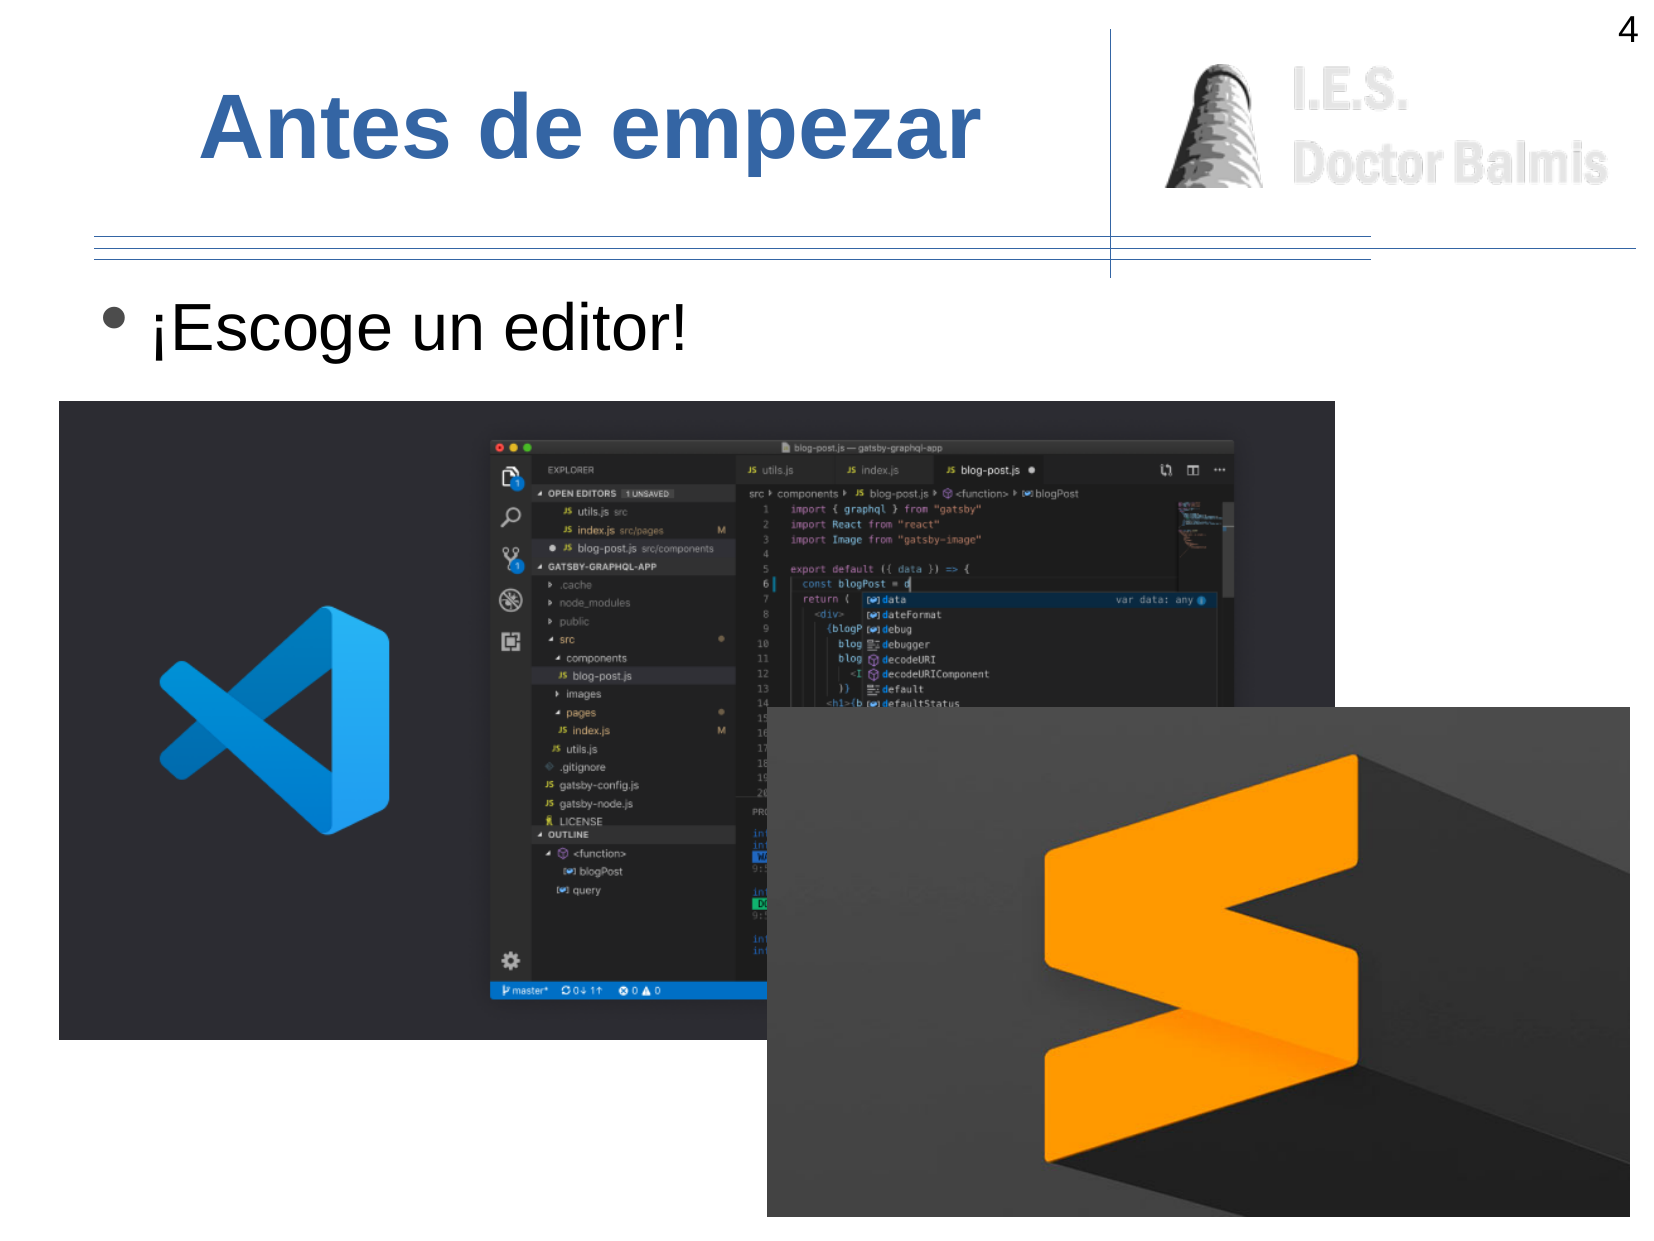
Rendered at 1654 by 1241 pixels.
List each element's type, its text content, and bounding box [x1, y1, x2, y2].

picture [59, 401, 1630, 1217]
list ¡Escoge un editor! [82, 290, 1571, 707]
picture [1133, 64, 1619, 188]
title Antes de empezar [118, 23, 1063, 231]
